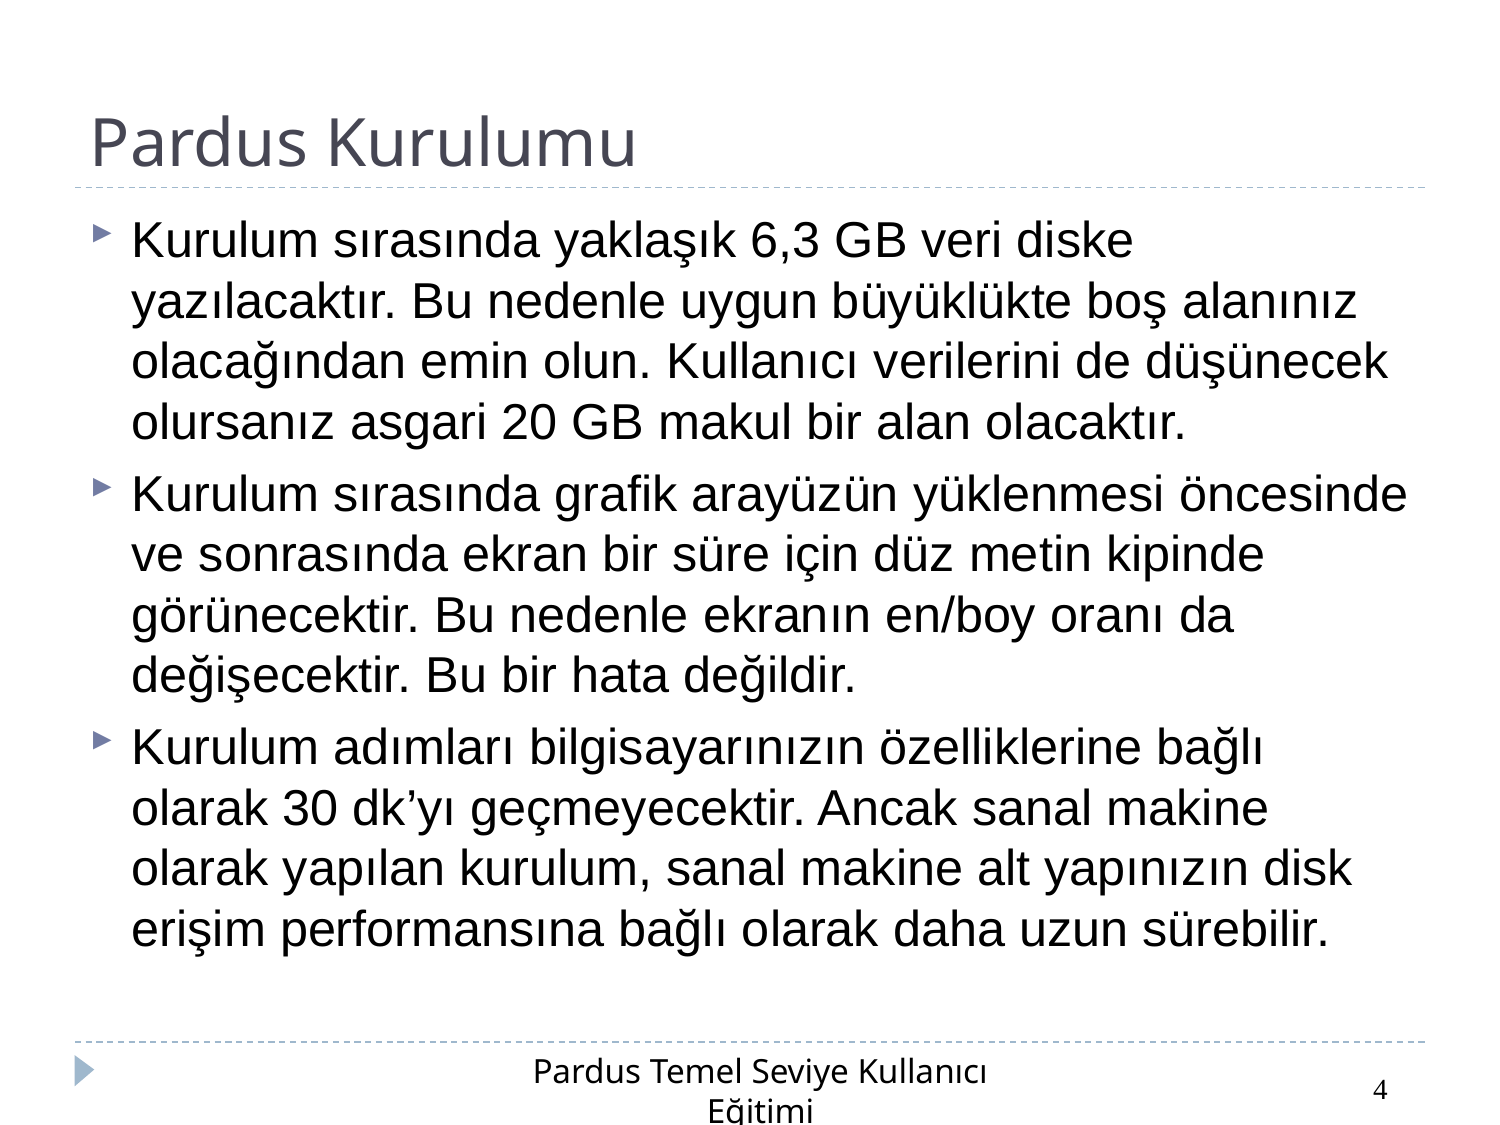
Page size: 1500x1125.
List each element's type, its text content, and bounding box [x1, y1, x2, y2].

title Pardus Kurulumu [75, 24, 1425, 188]
list Kurulum sırasında yaklaşık 6,3 GB veri diske yazılacaktır. Bu nedenle uygun büyüklükte boş alanınız olacağından emin olun. Kullanıcı verilerini de düşünecek olursanız asgari 20 GB makul bir alan olacaktır. Kurulum sırasında grafik arayüzün yüklenmesi öncesinde ve sonrasında ekran bir süre için düz metin kipinde görünecektir. Bu nedenle ekranın en/boy oranı da değişecektir. Bu bir hata değildir. Kurulum adımları bilgisayarınızın özelliklerine bağlı olarak 30 dk’yı geçmeyecektir. Ancak sanal makine olarak yapılan kurulum, sanal makine alt yapınızın disk erişim performansına bağlı olarak daha uzun sürebilir. [75, 200, 1425, 1010]
